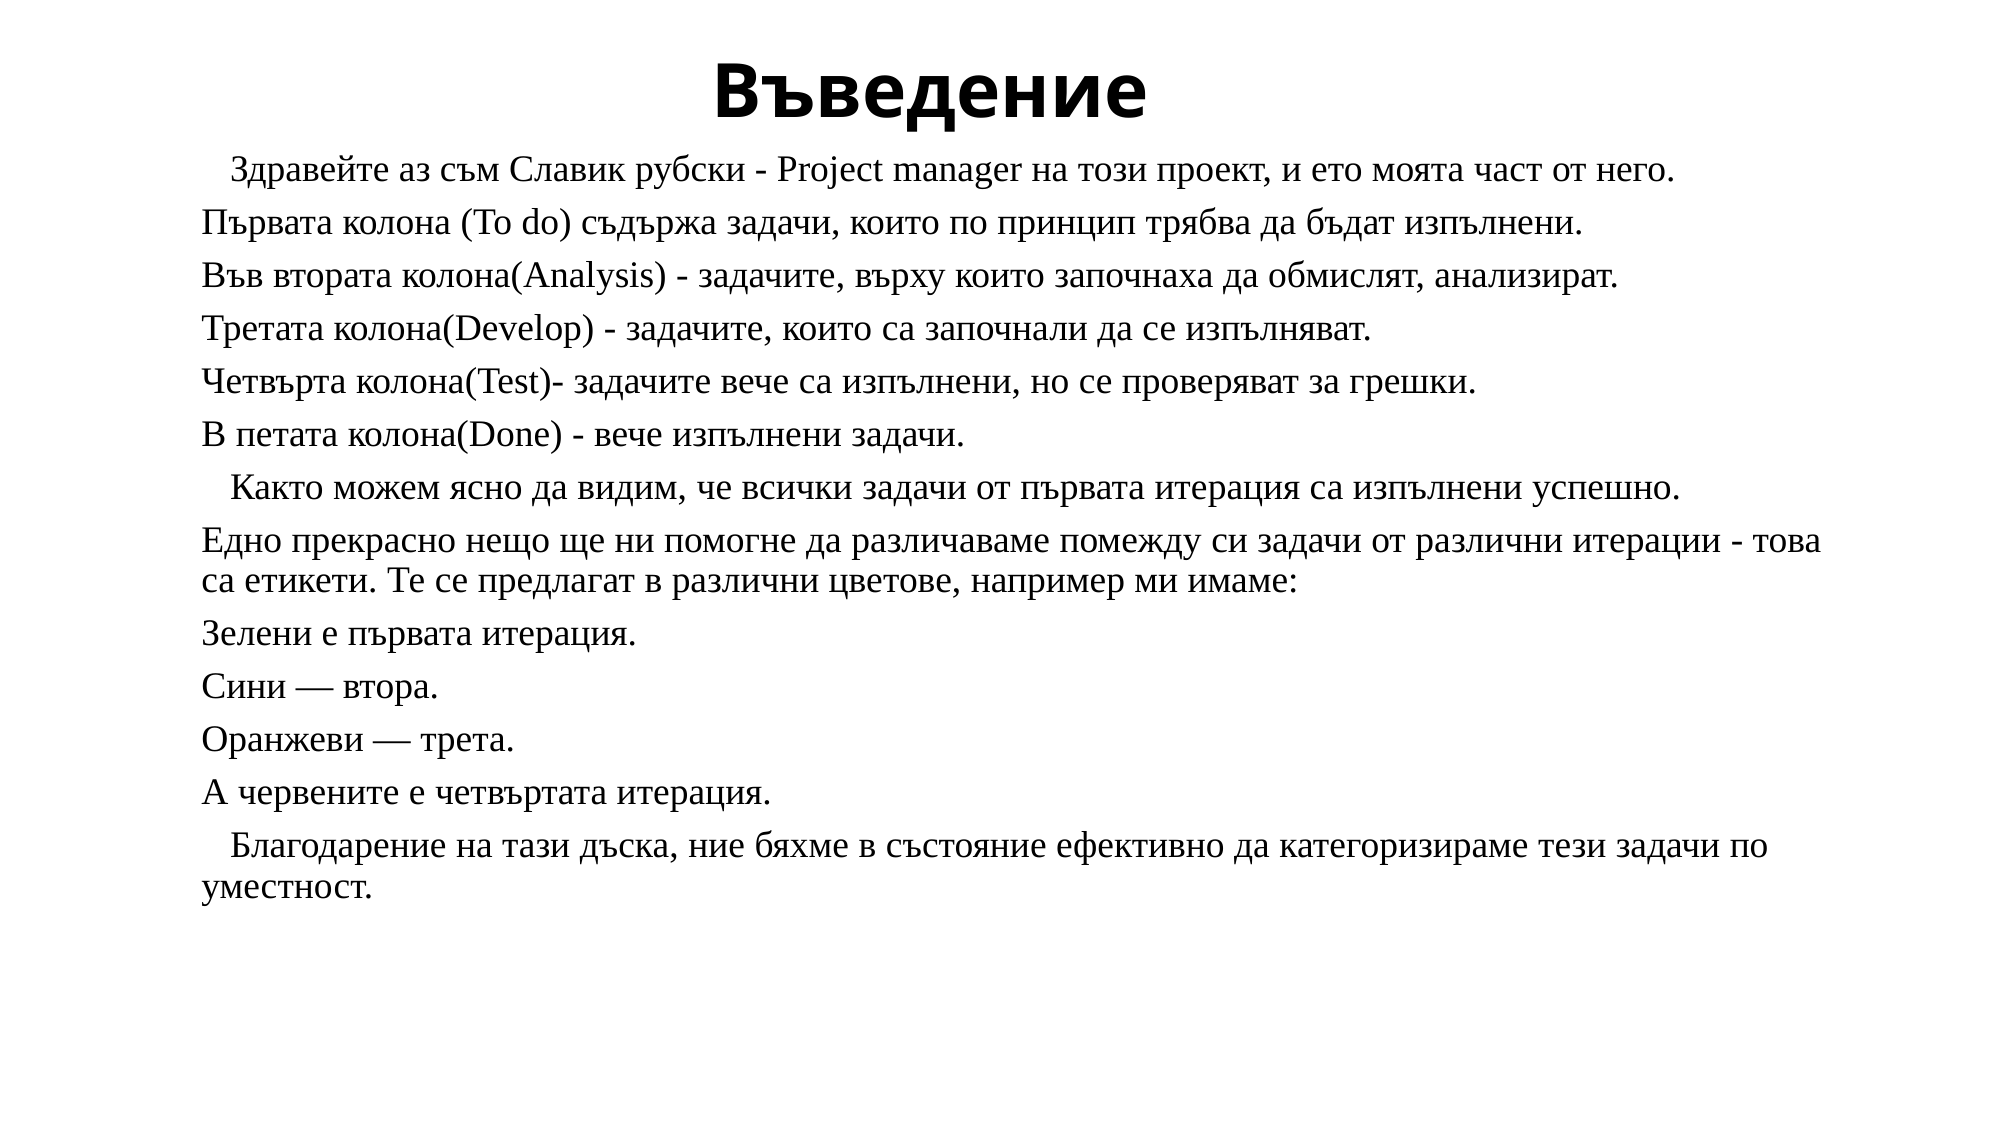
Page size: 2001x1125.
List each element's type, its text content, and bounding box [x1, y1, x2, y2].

subtitle Здравейте аз съм Славик рубски - Project manager на този проект, и ето моята част от него. Първата колона (To do) съдържа задачи, които по принцип трябва да бъдат изпълнени. Във втората колона(Analysis) - задачите, върху които започнаха да обмислят, анализират. Третата колона(Develop) - задачите, които са започнали да се изпълняват. Четвърта колона(Test)- задачите вече са изпълнени, но се проверяват за грешки. В петата колона(Done) - вече изпълнени задачи. Както можем ясно да видим, че всички задачи от първата итерация са изпълнени успешно. Едно прекрасно нещо ще ни помогне да различаваме помежду си задачи от различни итерации - това са етикети. Те се предлагат в различни цветове, например ми имаме: Зелени е първата итерация. Сини — втора. Оранжеви — трета. А червените е четвъртата итерация. Благодарение на тази дъска, ние бяхме в състояние ефективно да категоризираме тези задачи по уместност. [141, 141, 1855, 922]
title Въведение [696, 45, 2000, 189]
